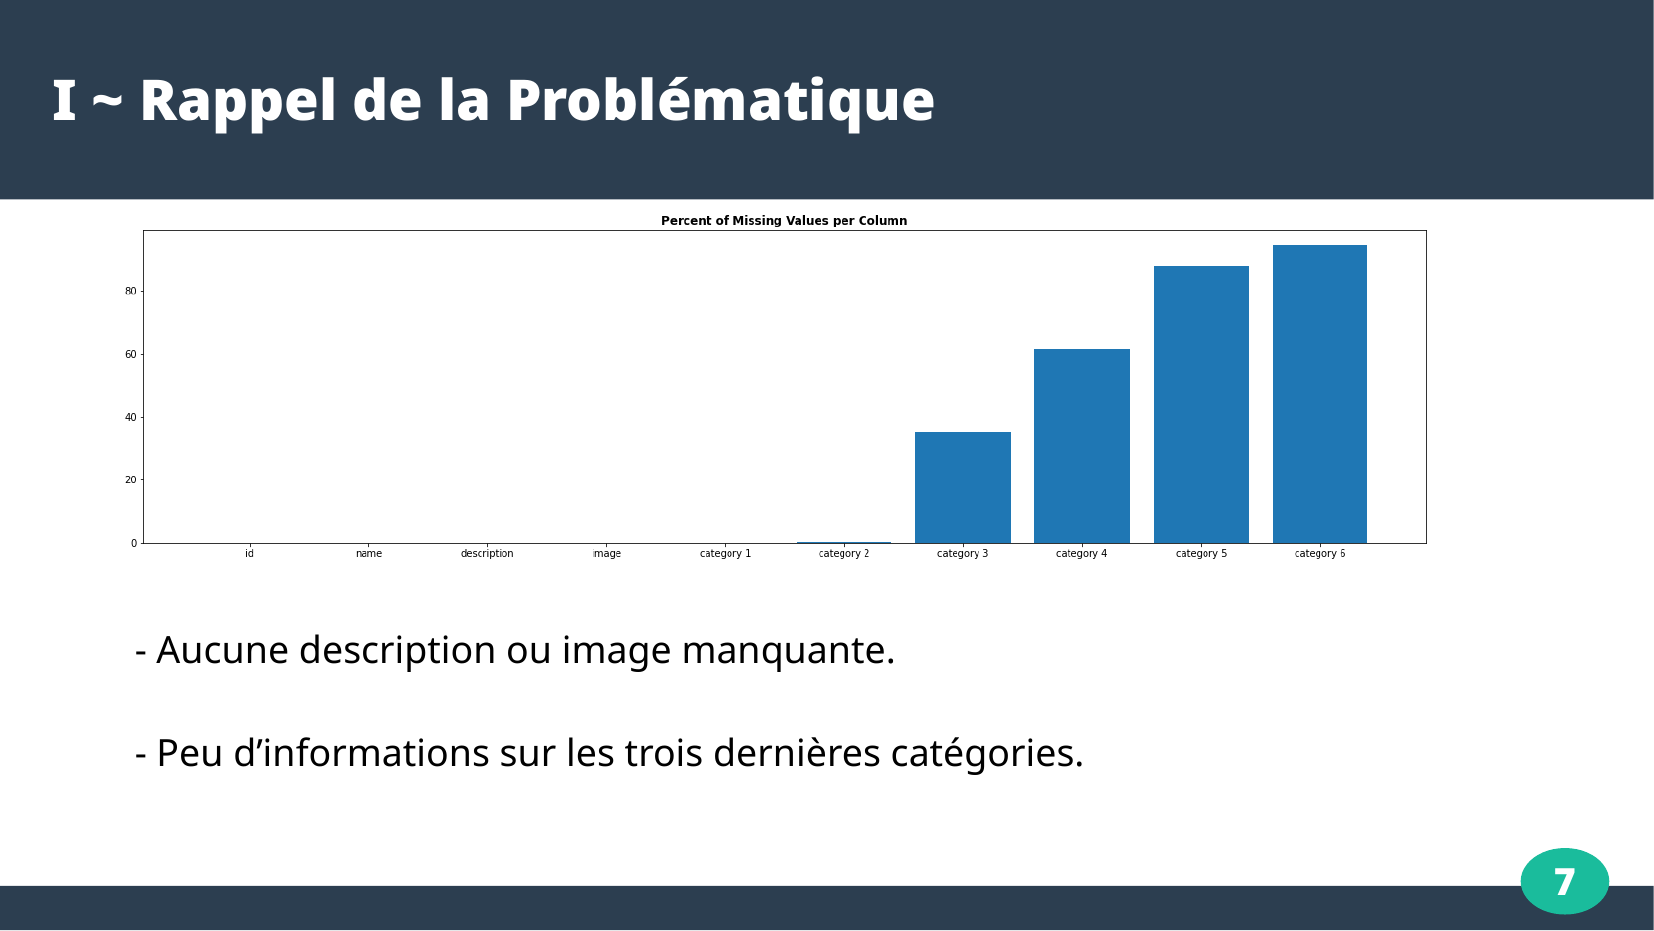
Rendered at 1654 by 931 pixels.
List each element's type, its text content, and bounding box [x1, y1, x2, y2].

text_box - Aucune description ou image manquante. - Peu d’informations sur les trois dernières catégories. [120, 616, 1516, 871]
picture [120, 210, 1441, 571]
title I ~ Rappel de la Problématique [0, 39, 1621, 158]
